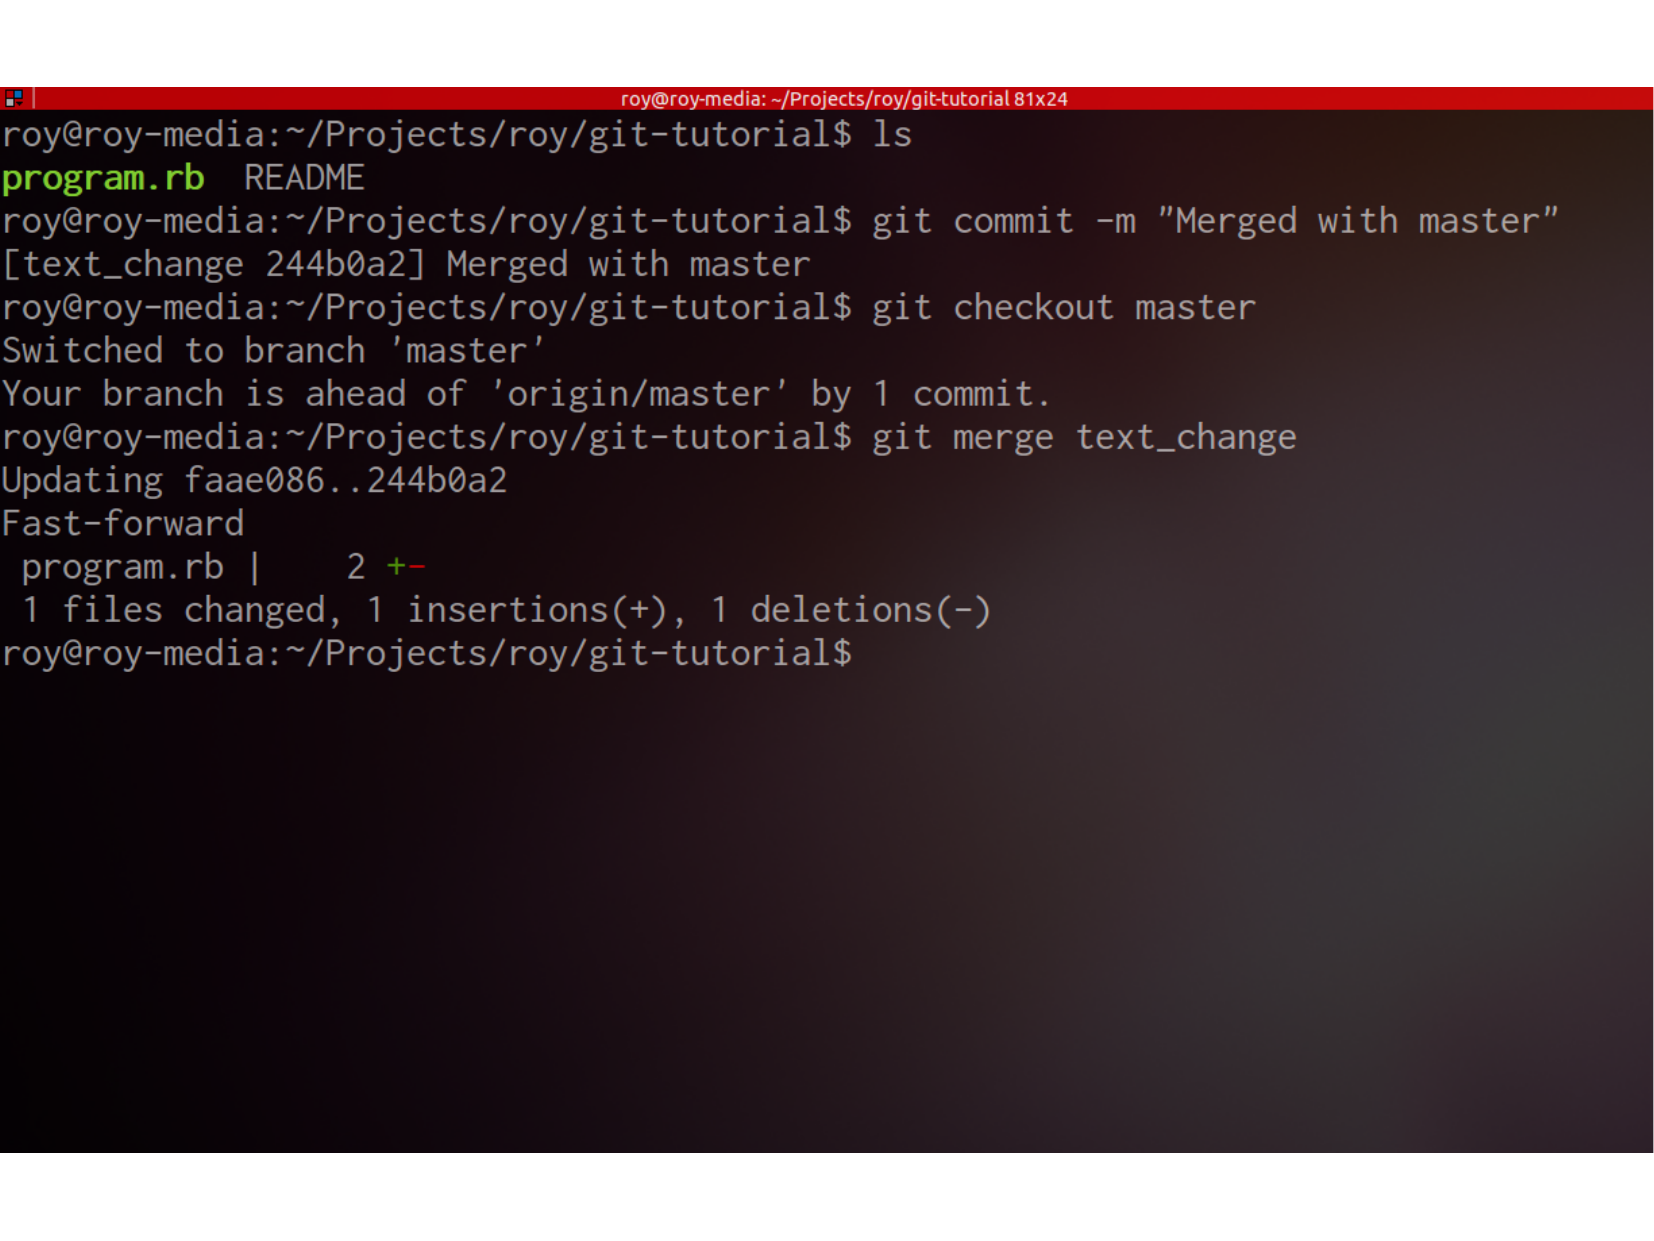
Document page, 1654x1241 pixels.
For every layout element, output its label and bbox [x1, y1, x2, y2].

picture [0, 87, 1654, 1153]
